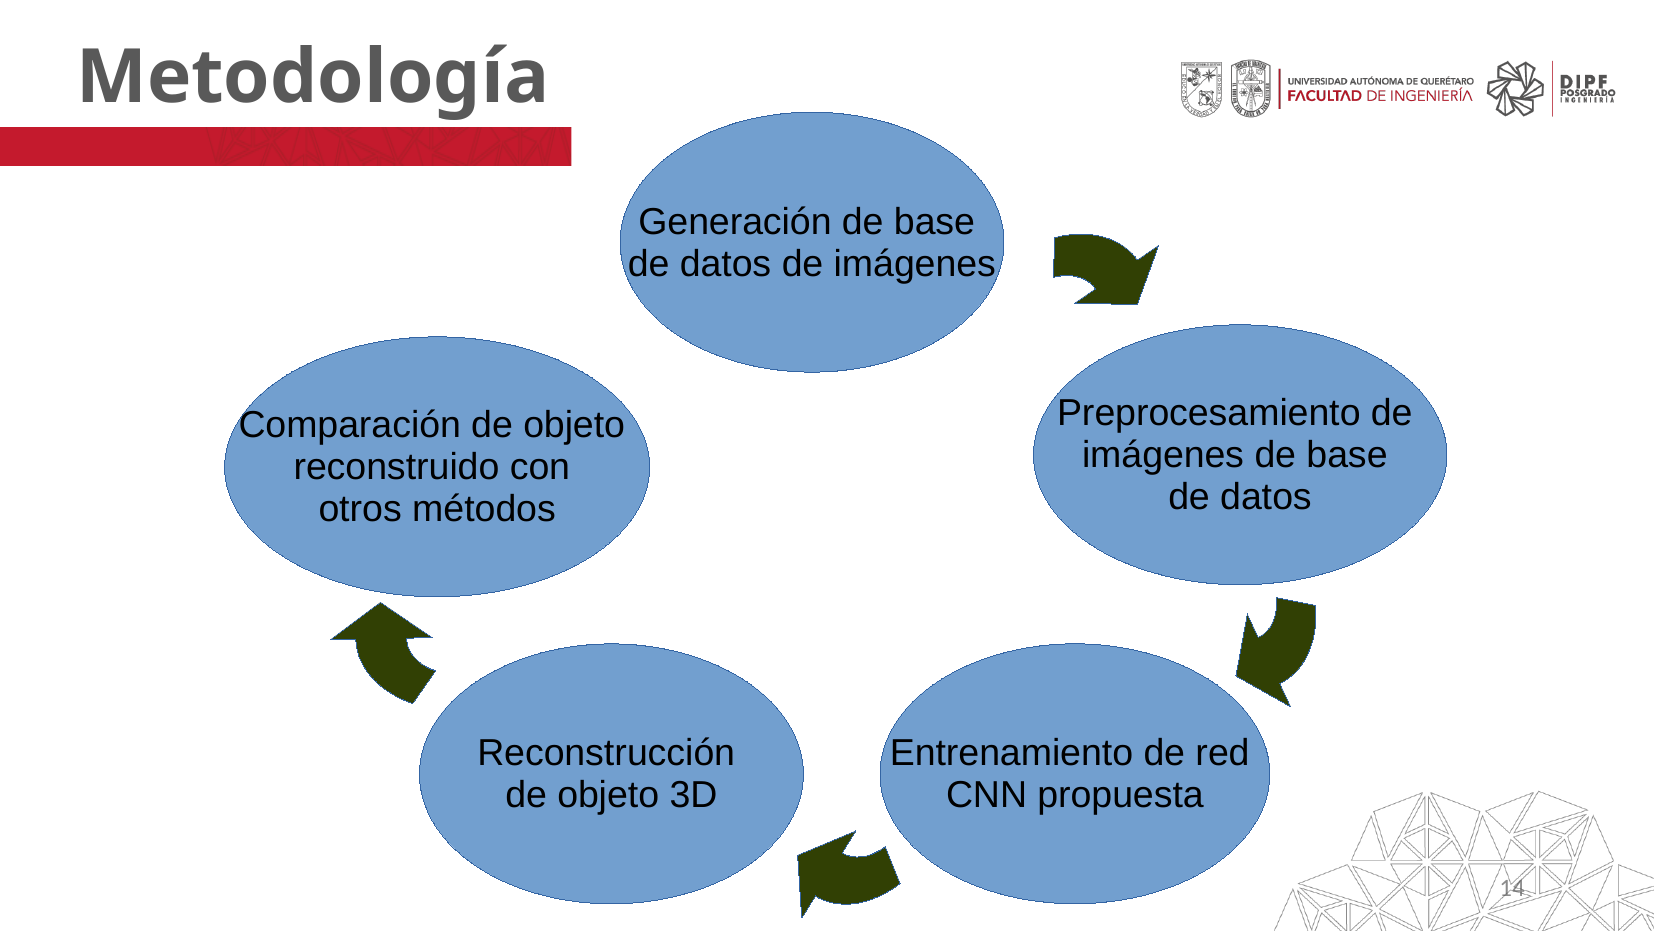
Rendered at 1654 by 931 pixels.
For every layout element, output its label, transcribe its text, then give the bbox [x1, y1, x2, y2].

text_box [1235, 597, 1316, 707]
text_box [330, 602, 436, 704]
text_box Preprocesamiento de imágenes de base de datos [1033, 324, 1447, 585]
picture [1257, 781, 1654, 931]
text_box Metodología [54, 11, 572, 127]
text_box Generación de base de datos de imágenes [620, 112, 1004, 373]
text_box Comparación de objeto reconstruido con otros métodos [224, 336, 650, 597]
picture [0, 127, 572, 166]
picture [1176, 54, 1620, 133]
text_box Reconstrucción de objeto 3D [419, 643, 804, 904]
text_box [1053, 234, 1159, 305]
text_box Entrenamiento de red CNN propuesta [880, 643, 1270, 904]
text_box [797, 830, 901, 918]
